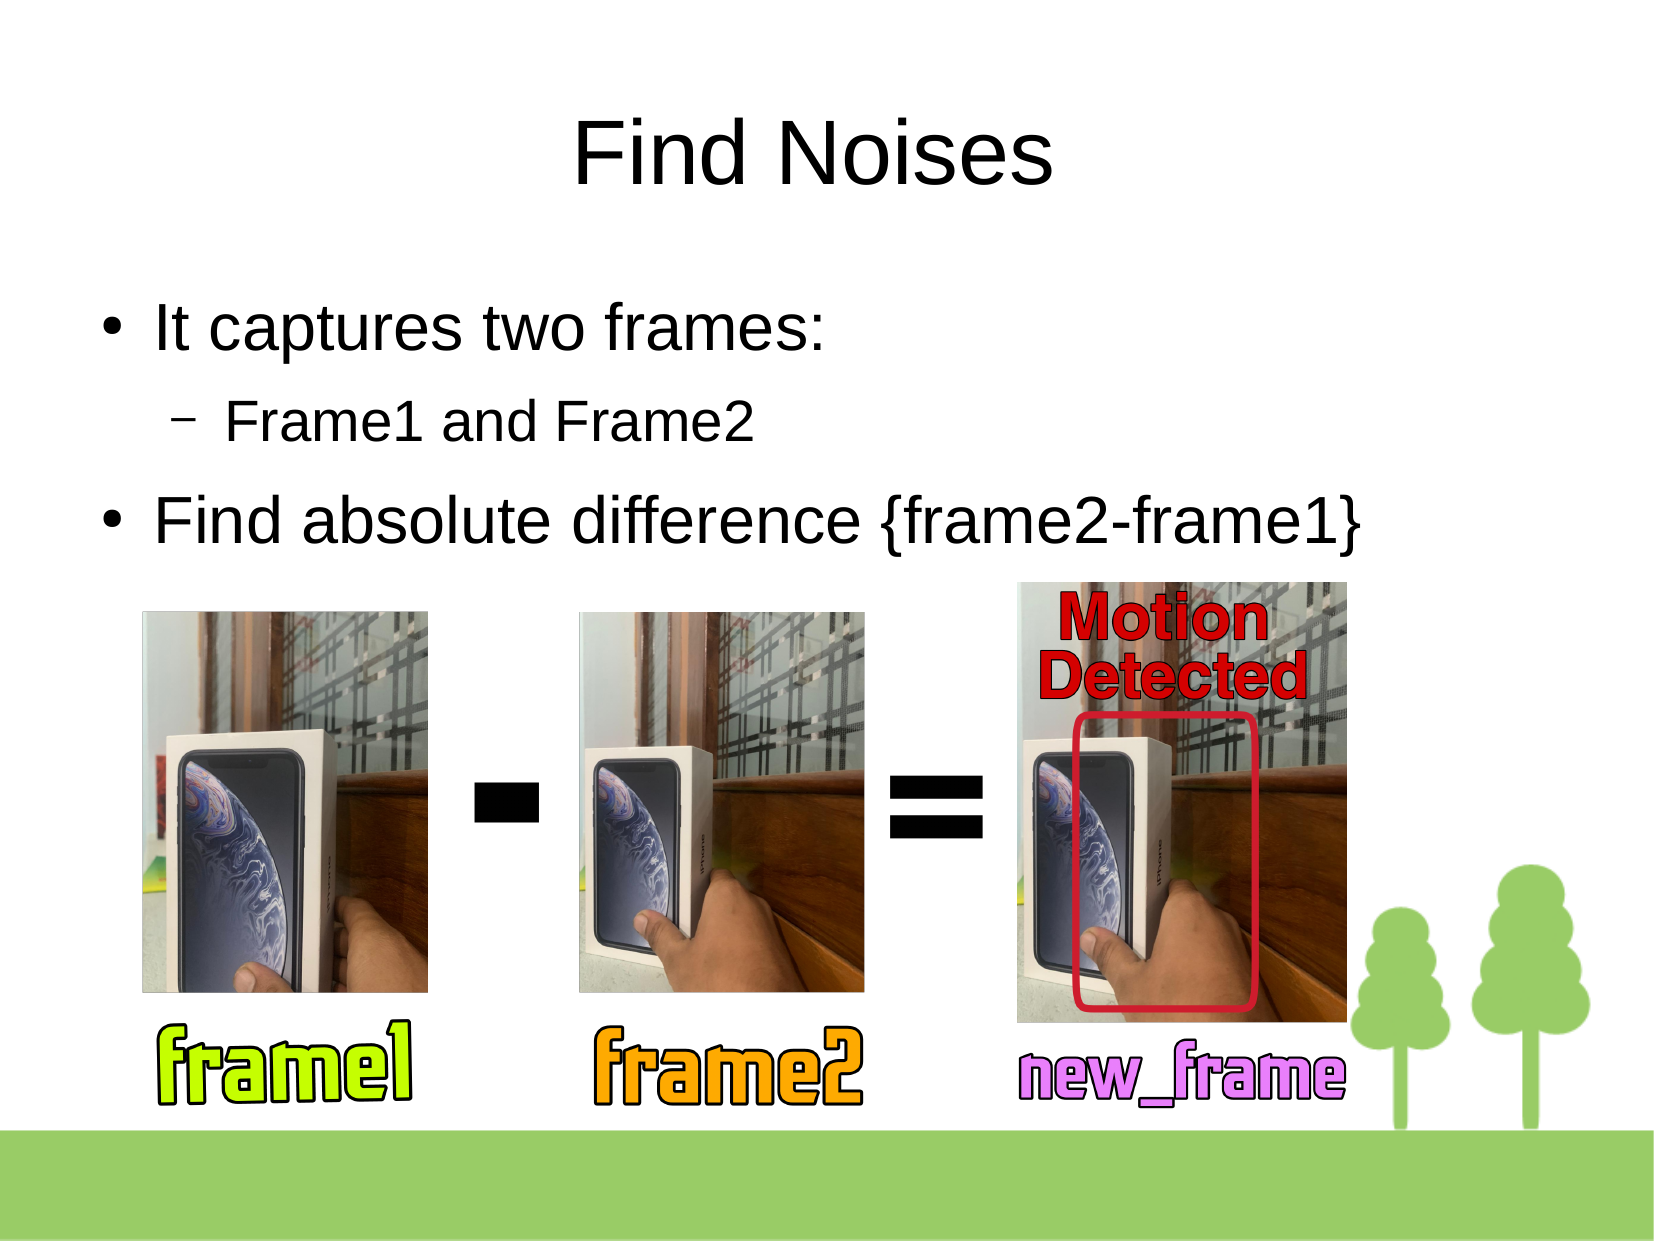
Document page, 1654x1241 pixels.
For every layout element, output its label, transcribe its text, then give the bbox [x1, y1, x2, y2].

list It captures two frames: Frame1 and Frame2 Find absolute difference {frame2-frame1} [82, 290, 1571, 1010]
picture [0, 0, 1654, 1241]
title Find Noises [82, 49, 1571, 257]
